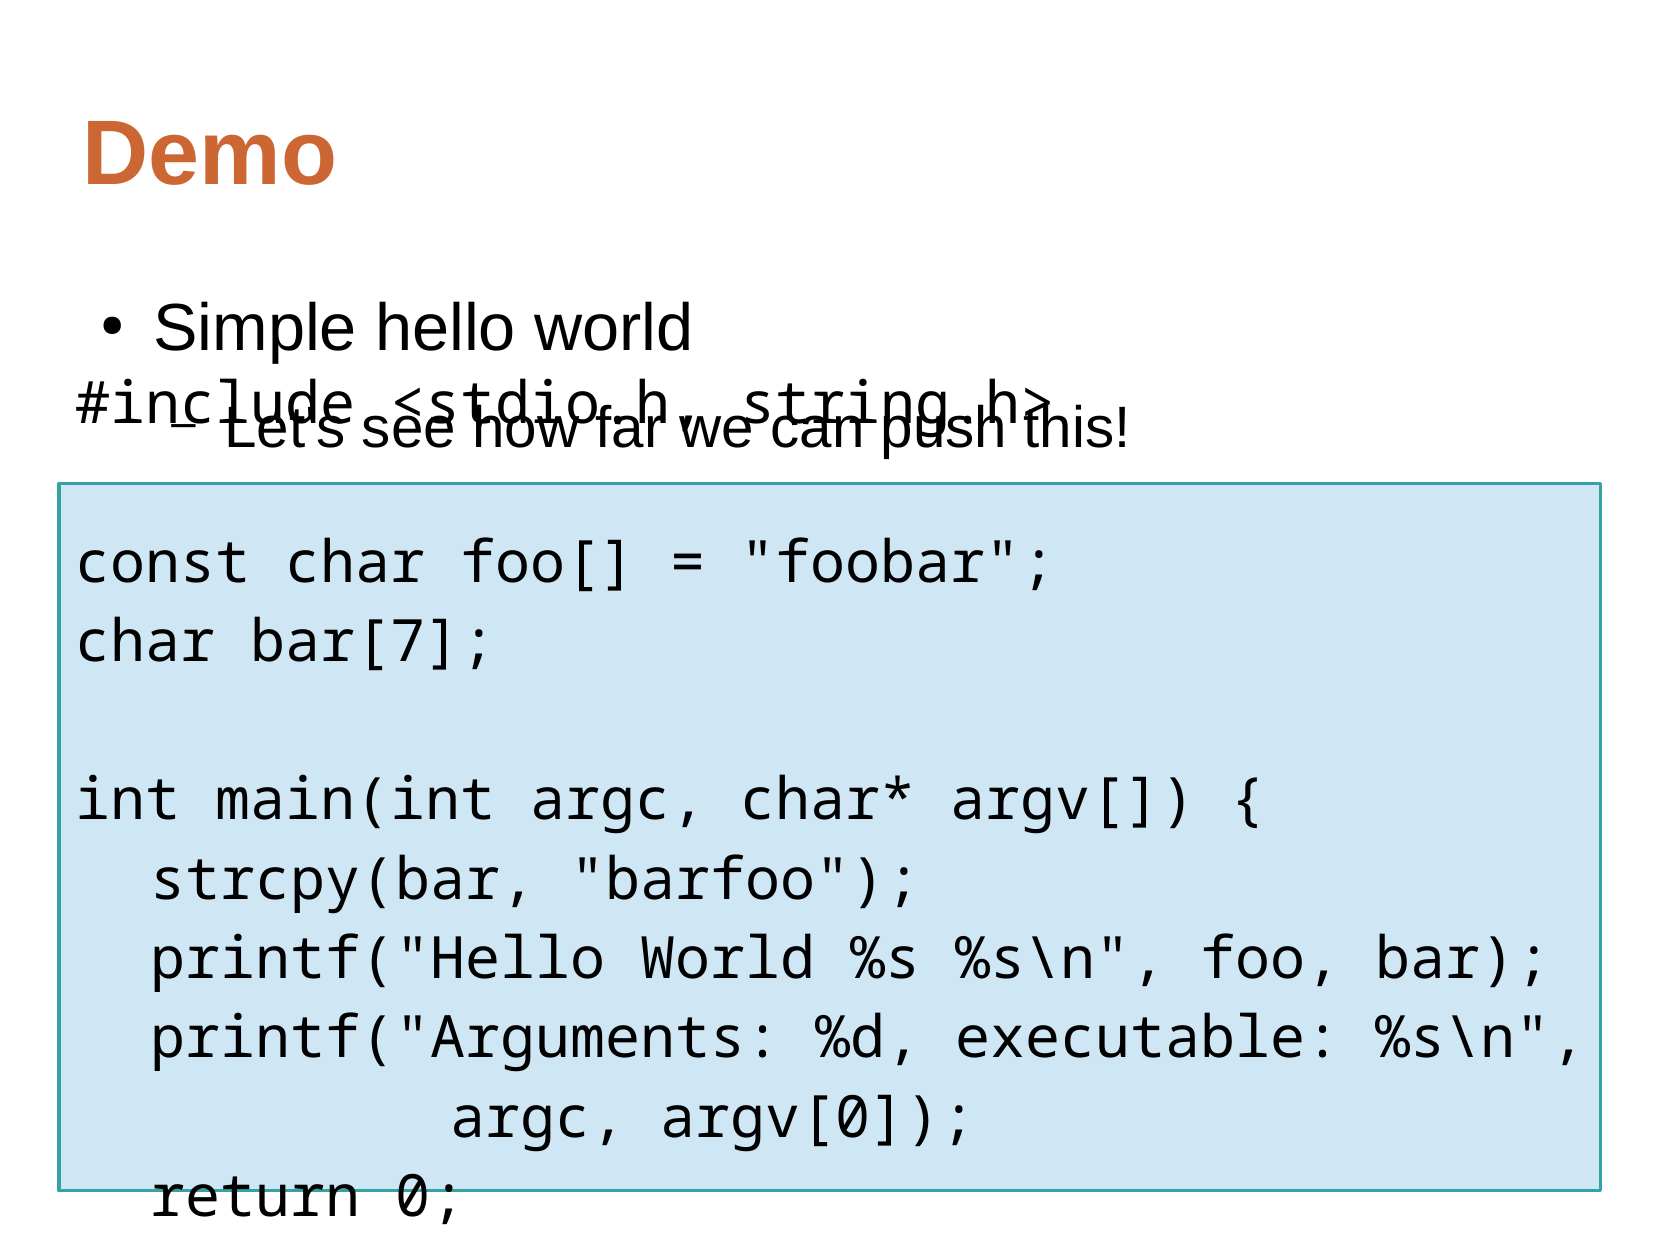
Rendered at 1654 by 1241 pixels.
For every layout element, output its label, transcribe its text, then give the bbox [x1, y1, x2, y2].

title Demo [82, 49, 1571, 257]
text_box #include <stdio.h, string.h> const char foo[] = "foobar"; char bar[7]; int main(int argc, char* argv[]) { strcpy(bar, "barfoo"); printf("Hello World %s %s\n", foo, bar); printf("Arguments: %d, executable: %s\n", argc, argv[0]); return 0; } [58, 483, 1601, 1191]
list Simple hello world Let's see how far we can push this! [82, 290, 1571, 483]
